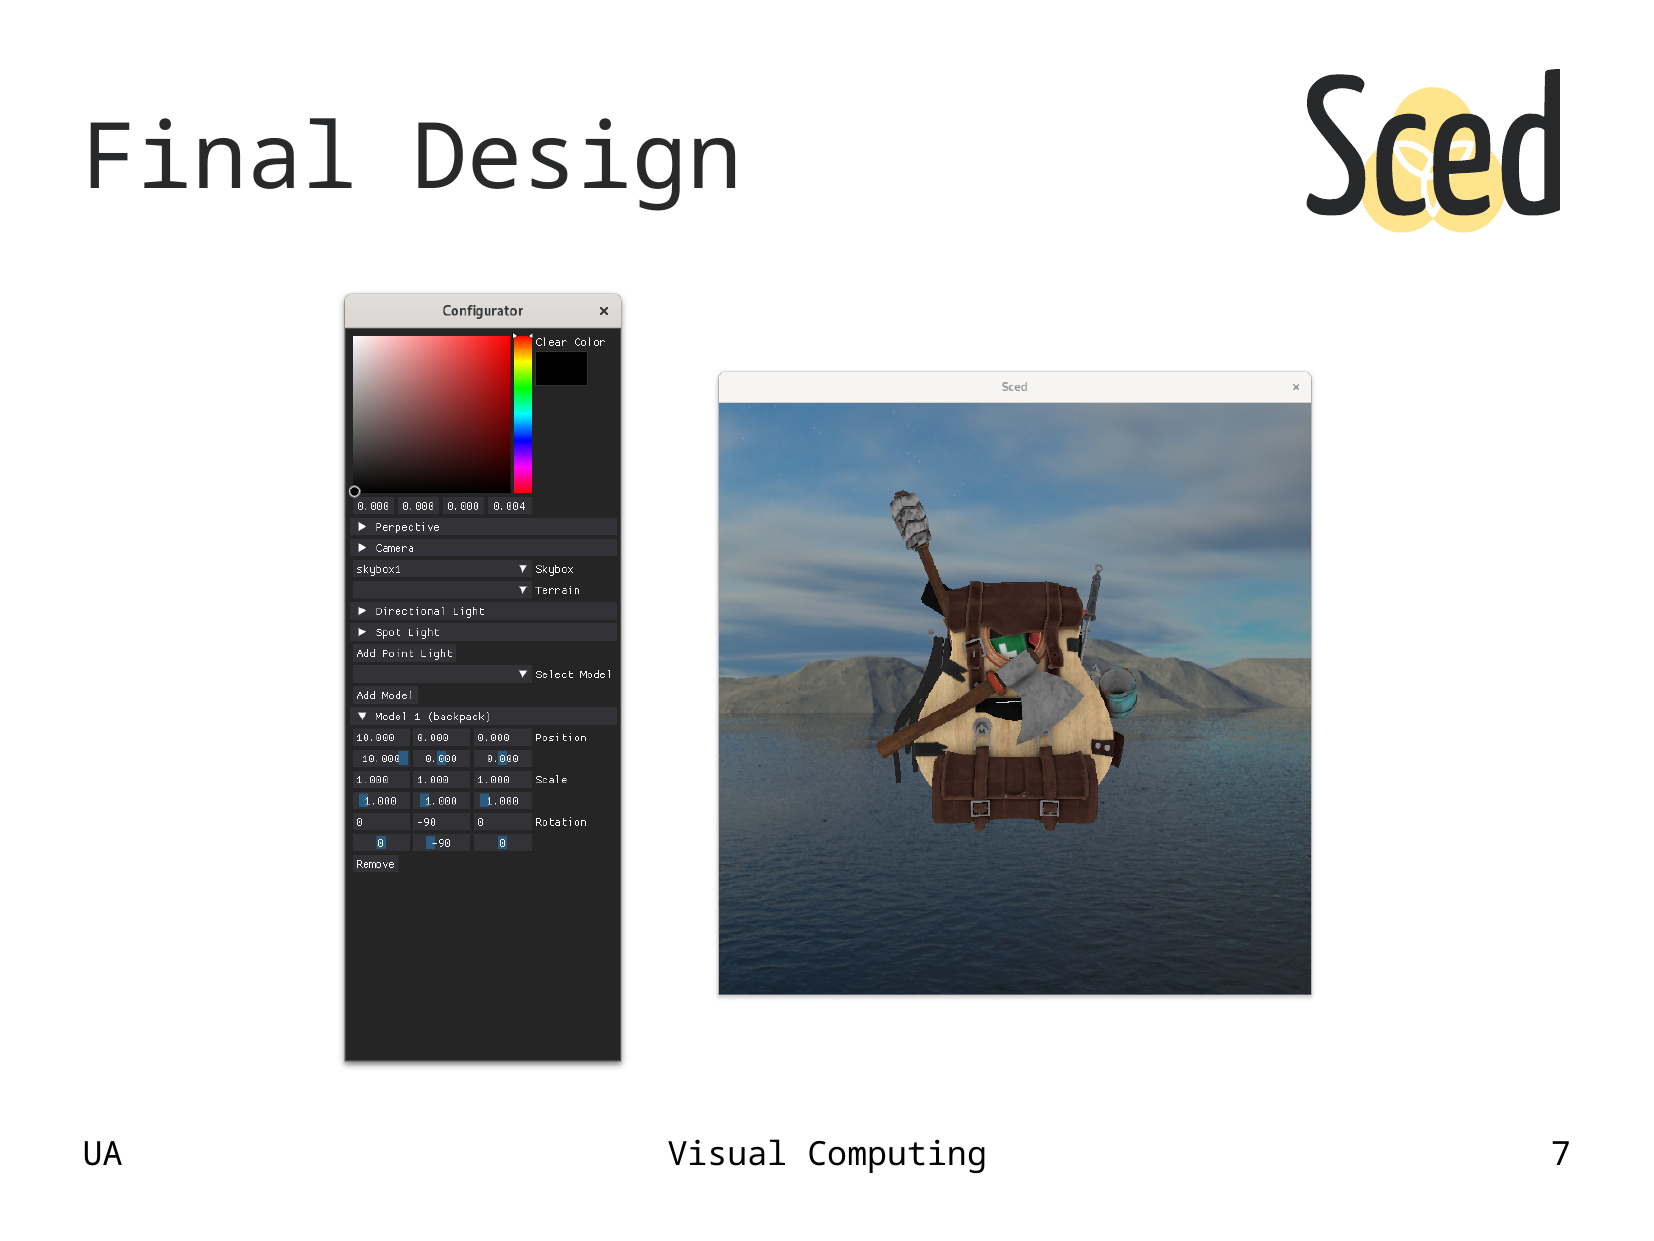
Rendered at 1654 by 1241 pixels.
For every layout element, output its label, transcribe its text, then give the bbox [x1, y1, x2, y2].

picture [707, 362, 1322, 1008]
title Final Design [82, 49, 1163, 257]
picture [332, 283, 633, 1076]
